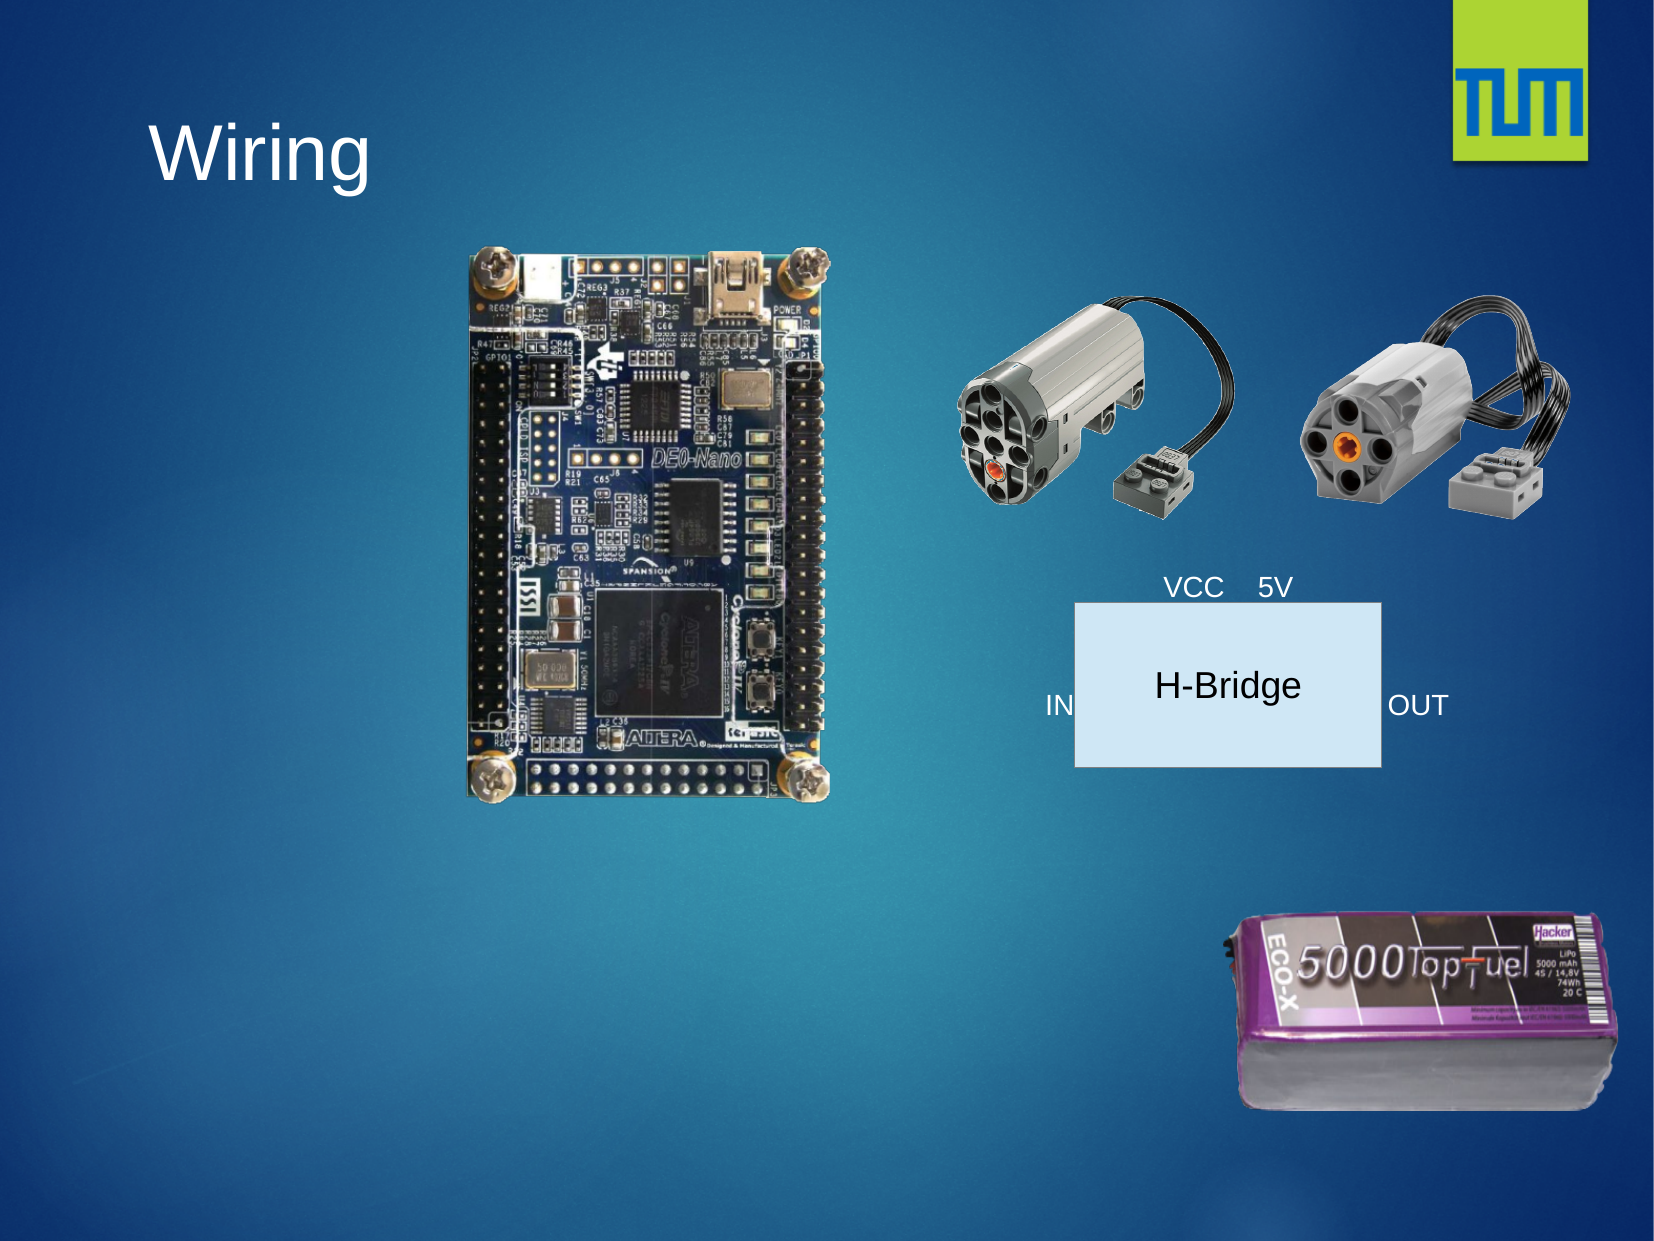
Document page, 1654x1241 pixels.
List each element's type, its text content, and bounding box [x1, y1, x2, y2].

text_box IN [1027, 678, 1158, 733]
text_box OUT [1370, 678, 1501, 733]
text_box H-Bridge [1074, 602, 1382, 768]
text_box VCC [1145, 560, 1240, 615]
picture [0, 0, 1654, 1241]
text_box 5V [1240, 560, 1371, 615]
